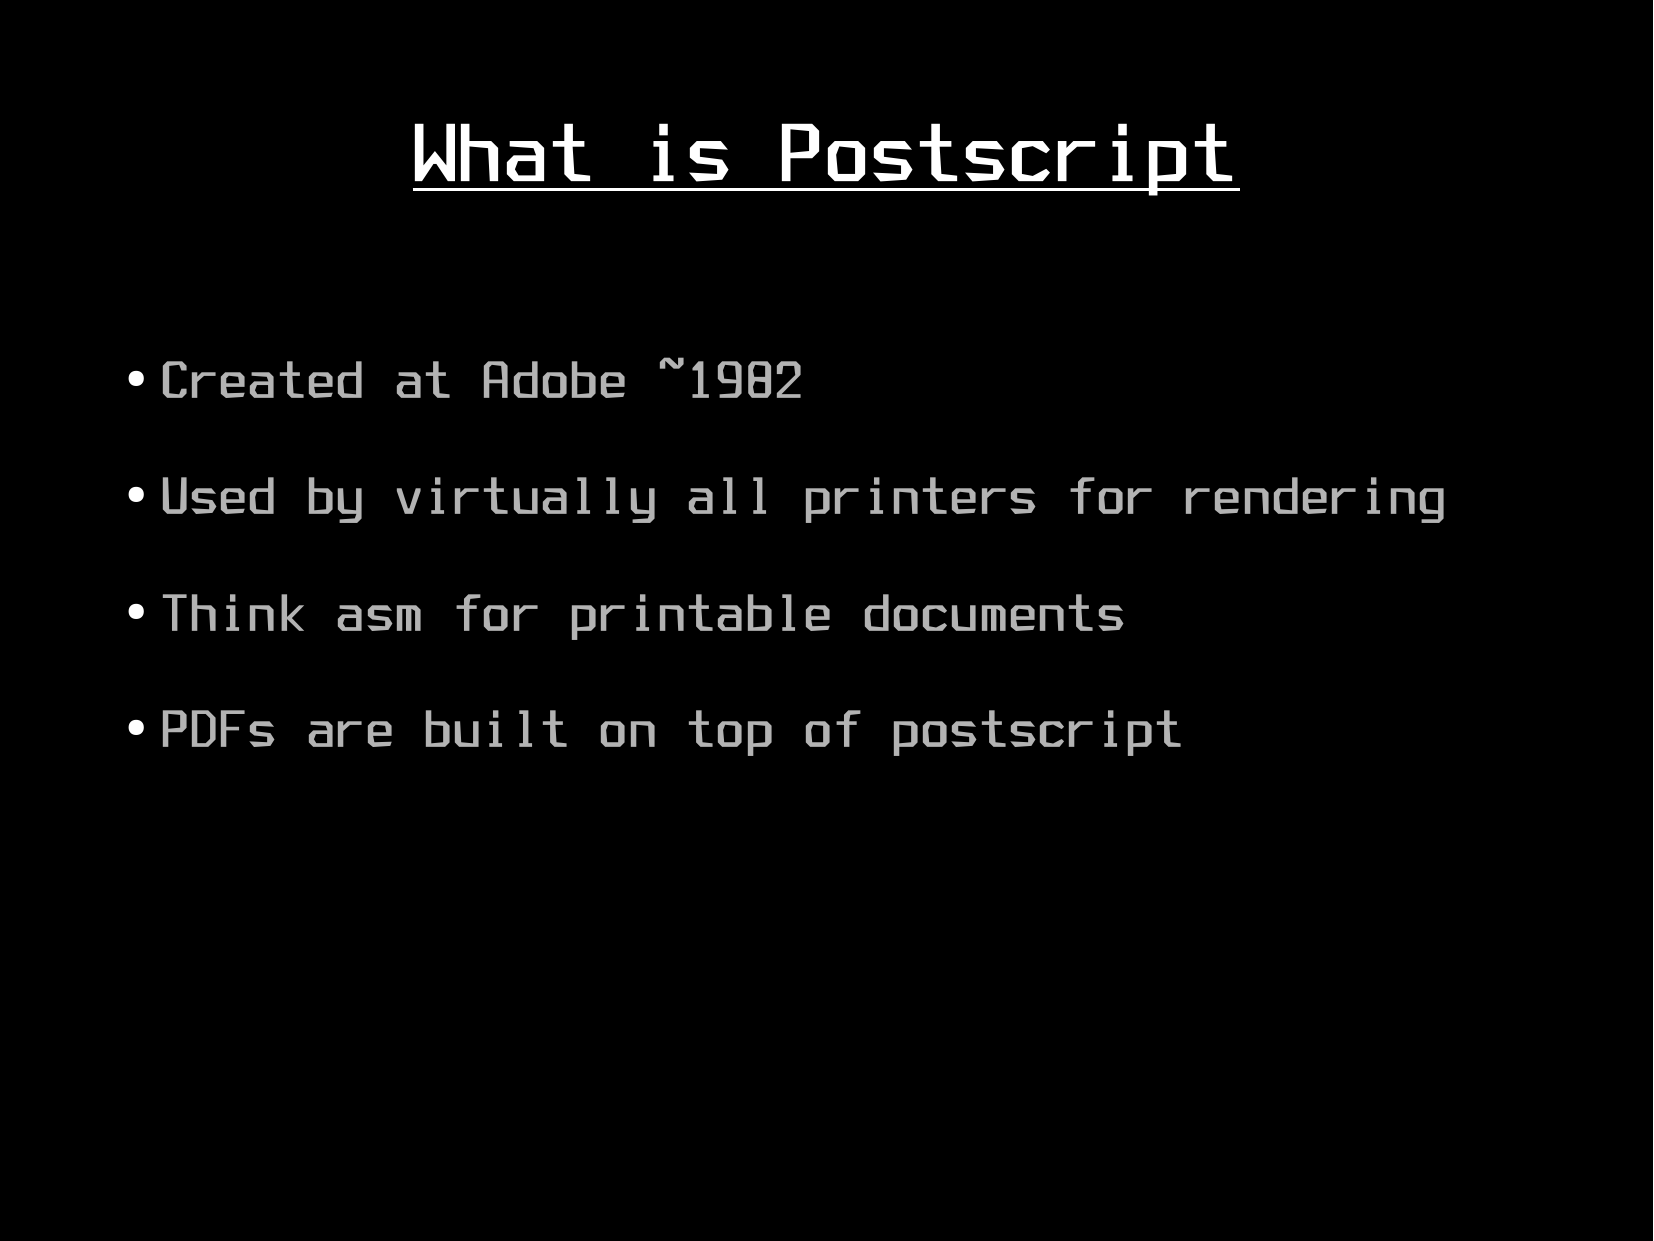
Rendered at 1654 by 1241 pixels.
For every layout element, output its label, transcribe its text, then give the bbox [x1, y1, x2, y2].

table_header Created at Adobe ~1982 Used by virtually all printers for rendering Think asm for printable documents PDFs are built on top of postscript [111, 285, 1575, 1142]
title What is Postscript [82, 49, 1571, 257]
